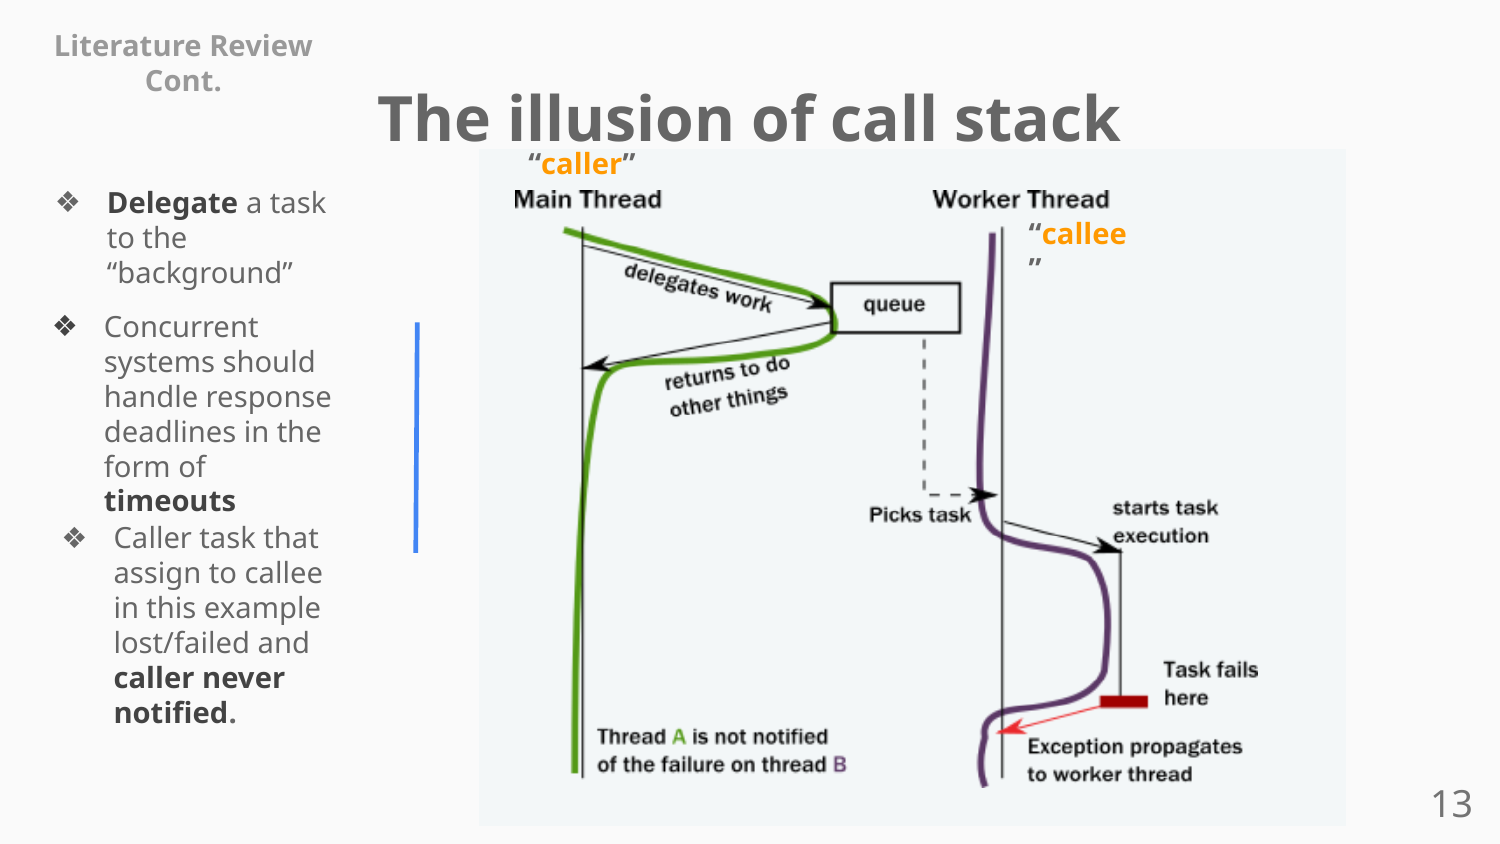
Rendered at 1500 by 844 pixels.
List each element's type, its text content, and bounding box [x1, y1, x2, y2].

text_box The illusion of call stack [0, 26, 1500, 162]
text_box Delegate a task to the “background” [16, 168, 370, 286]
text_box Caller task that assign to callee in this example lost/failed and caller never notified. [23, 504, 364, 754]
slide_number 13 [1398, 770, 1489, 835]
picture [479, 149, 1346, 826]
text_box “caller” [513, 118, 654, 208]
text_box Concurrent systems should handle response deadlines in the form of timeouts [13, 292, 354, 542]
text_box Literature Review Cont. [8, 12, 359, 93]
text_box “callee” [1013, 206, 1154, 295]
